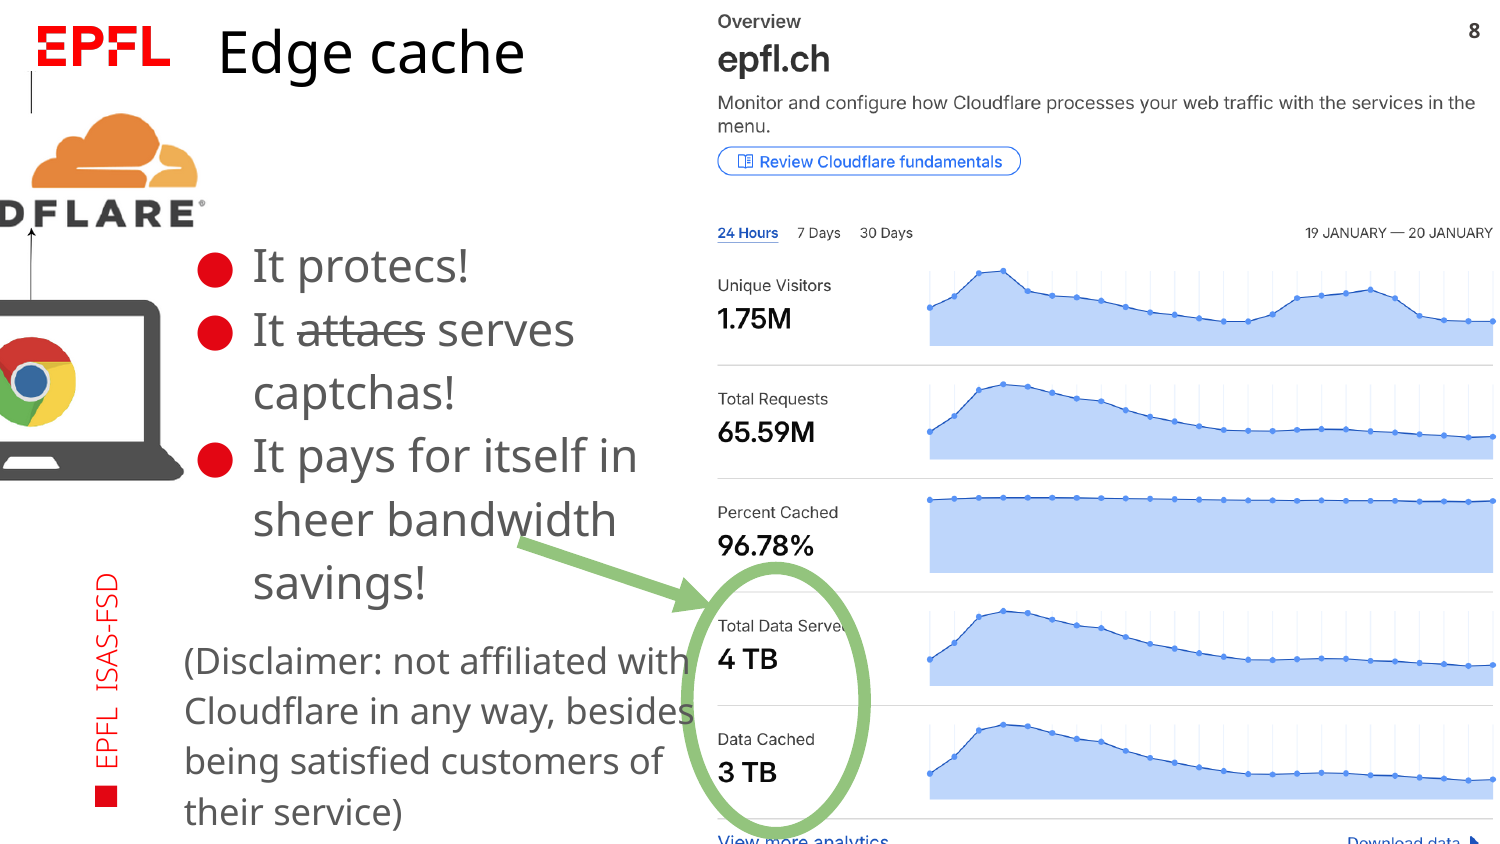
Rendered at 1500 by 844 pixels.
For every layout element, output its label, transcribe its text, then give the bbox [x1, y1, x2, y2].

slide_number <number> [1415, 0, 1496, 65]
picture [687, 0, 1500, 844]
picture [38, 26, 170, 66]
list It protecs! It attacs serves captchas! It pays for itself in sheer bandwidth savings! (Disclaimer: not affiliated with Cloudflare in any way, besides being satisfied customers of their service) [168, 213, 717, 844]
picture [0, 71, 253, 501]
title Edge cache [202, 0, 1449, 166]
picture [717, 575, 858, 826]
